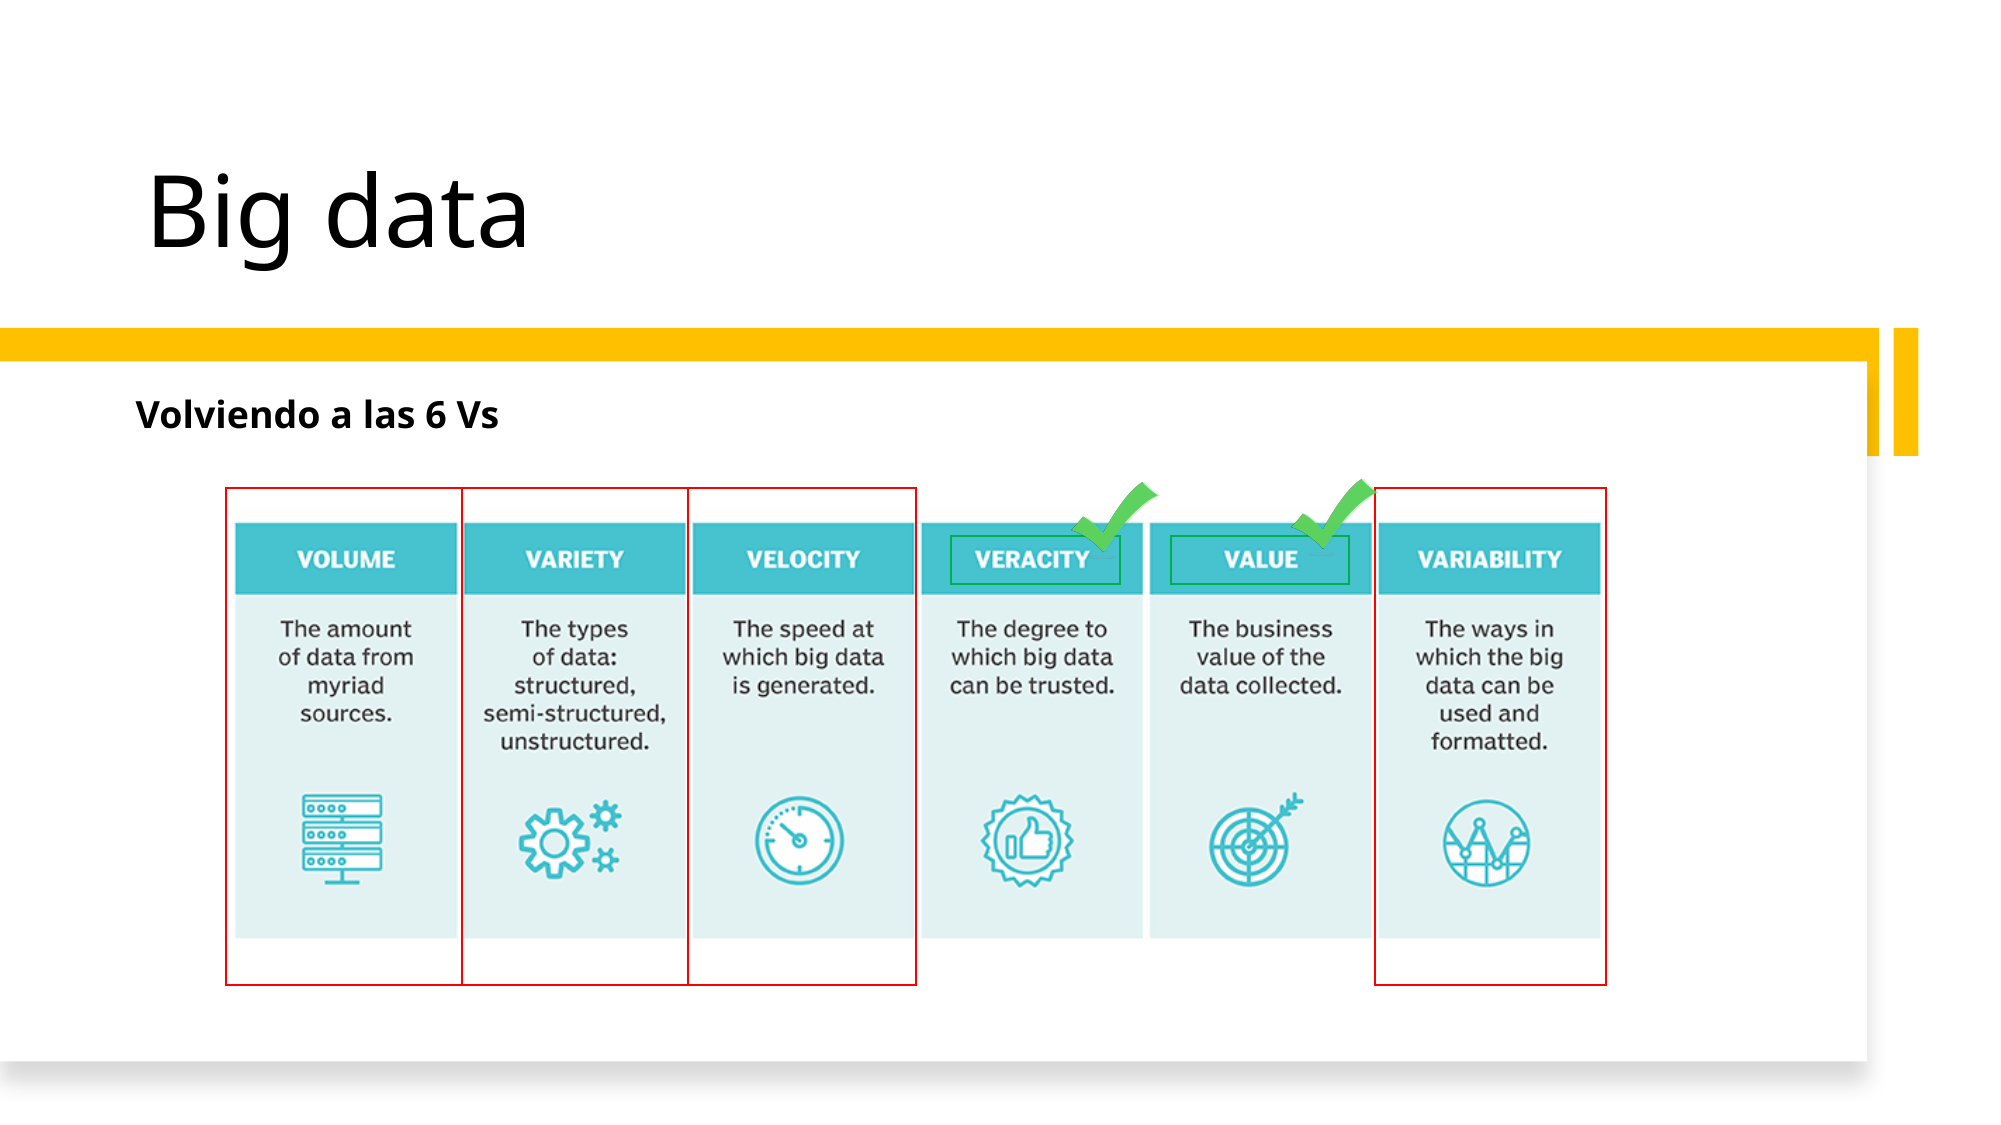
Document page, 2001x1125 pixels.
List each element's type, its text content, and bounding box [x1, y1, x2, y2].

picture [689, 507, 915, 940]
text_box [0, 327, 1879, 1062]
picture [463, 507, 687, 940]
picture [917, 479, 1605, 940]
text_box Volviendo a las 6 Vs [120, 384, 1812, 444]
picture [227, 507, 461, 940]
title Big data [130, 63, 1782, 277]
text_box [1893, 327, 1919, 456]
